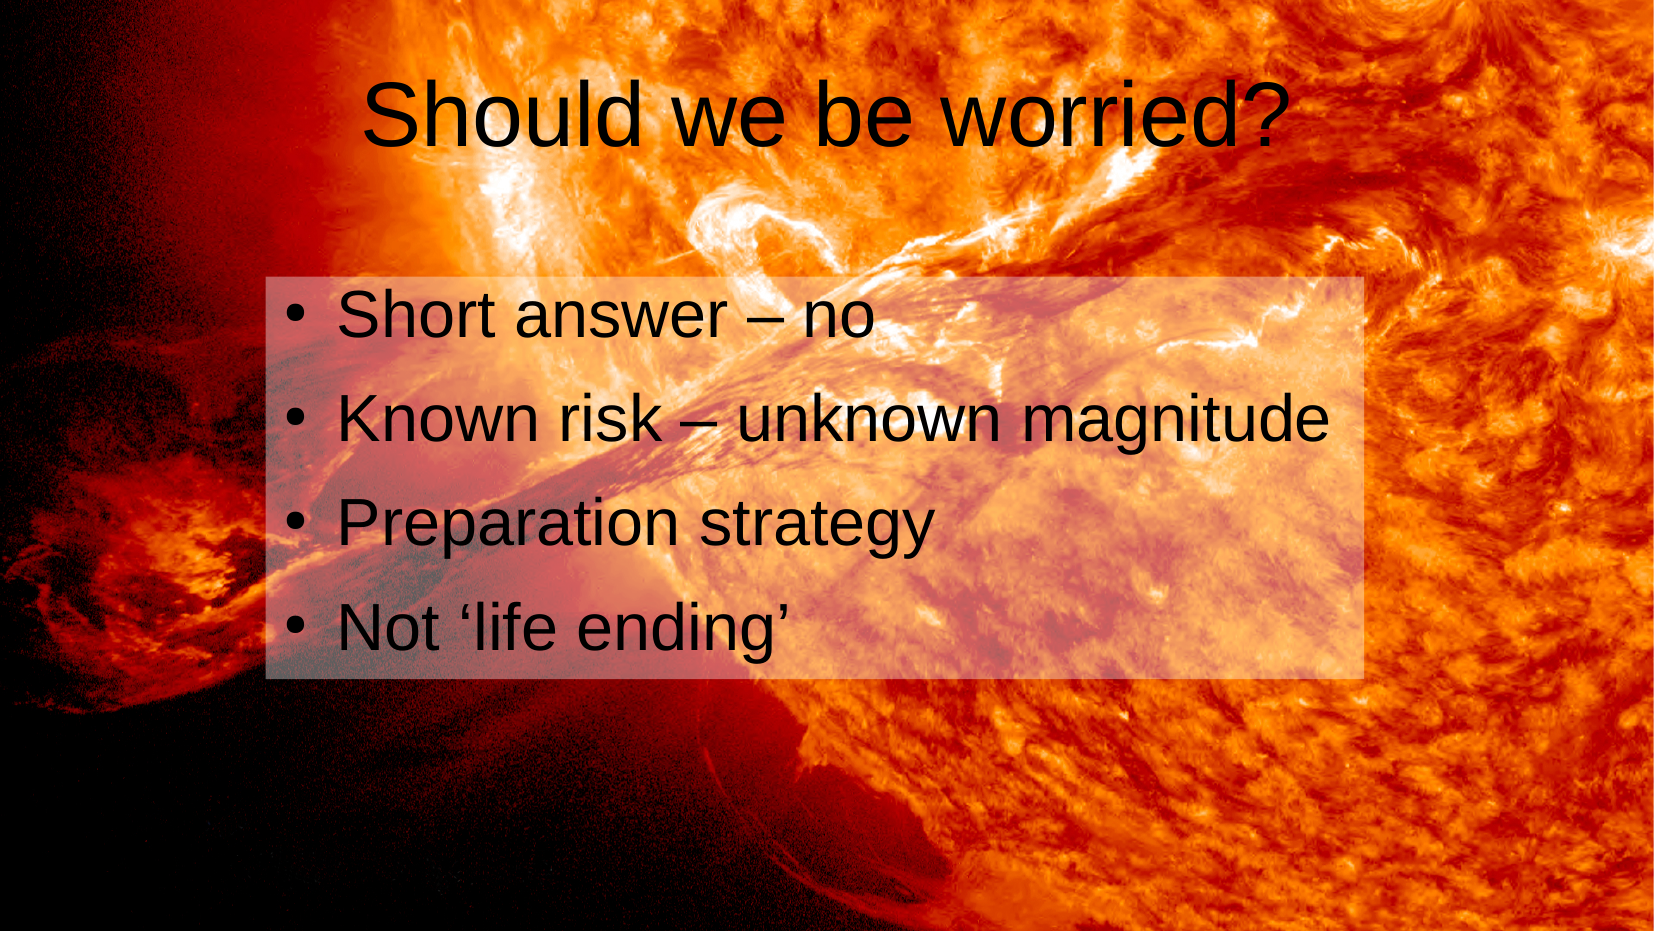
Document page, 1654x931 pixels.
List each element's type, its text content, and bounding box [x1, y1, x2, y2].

list Short answer – no Known risk – unknown magnitude Preparation strategy Not ‘life ending’ [265, 276, 1365, 680]
title Should we be worried? [82, 37, 1571, 193]
picture [0, 0, 1654, 931]
